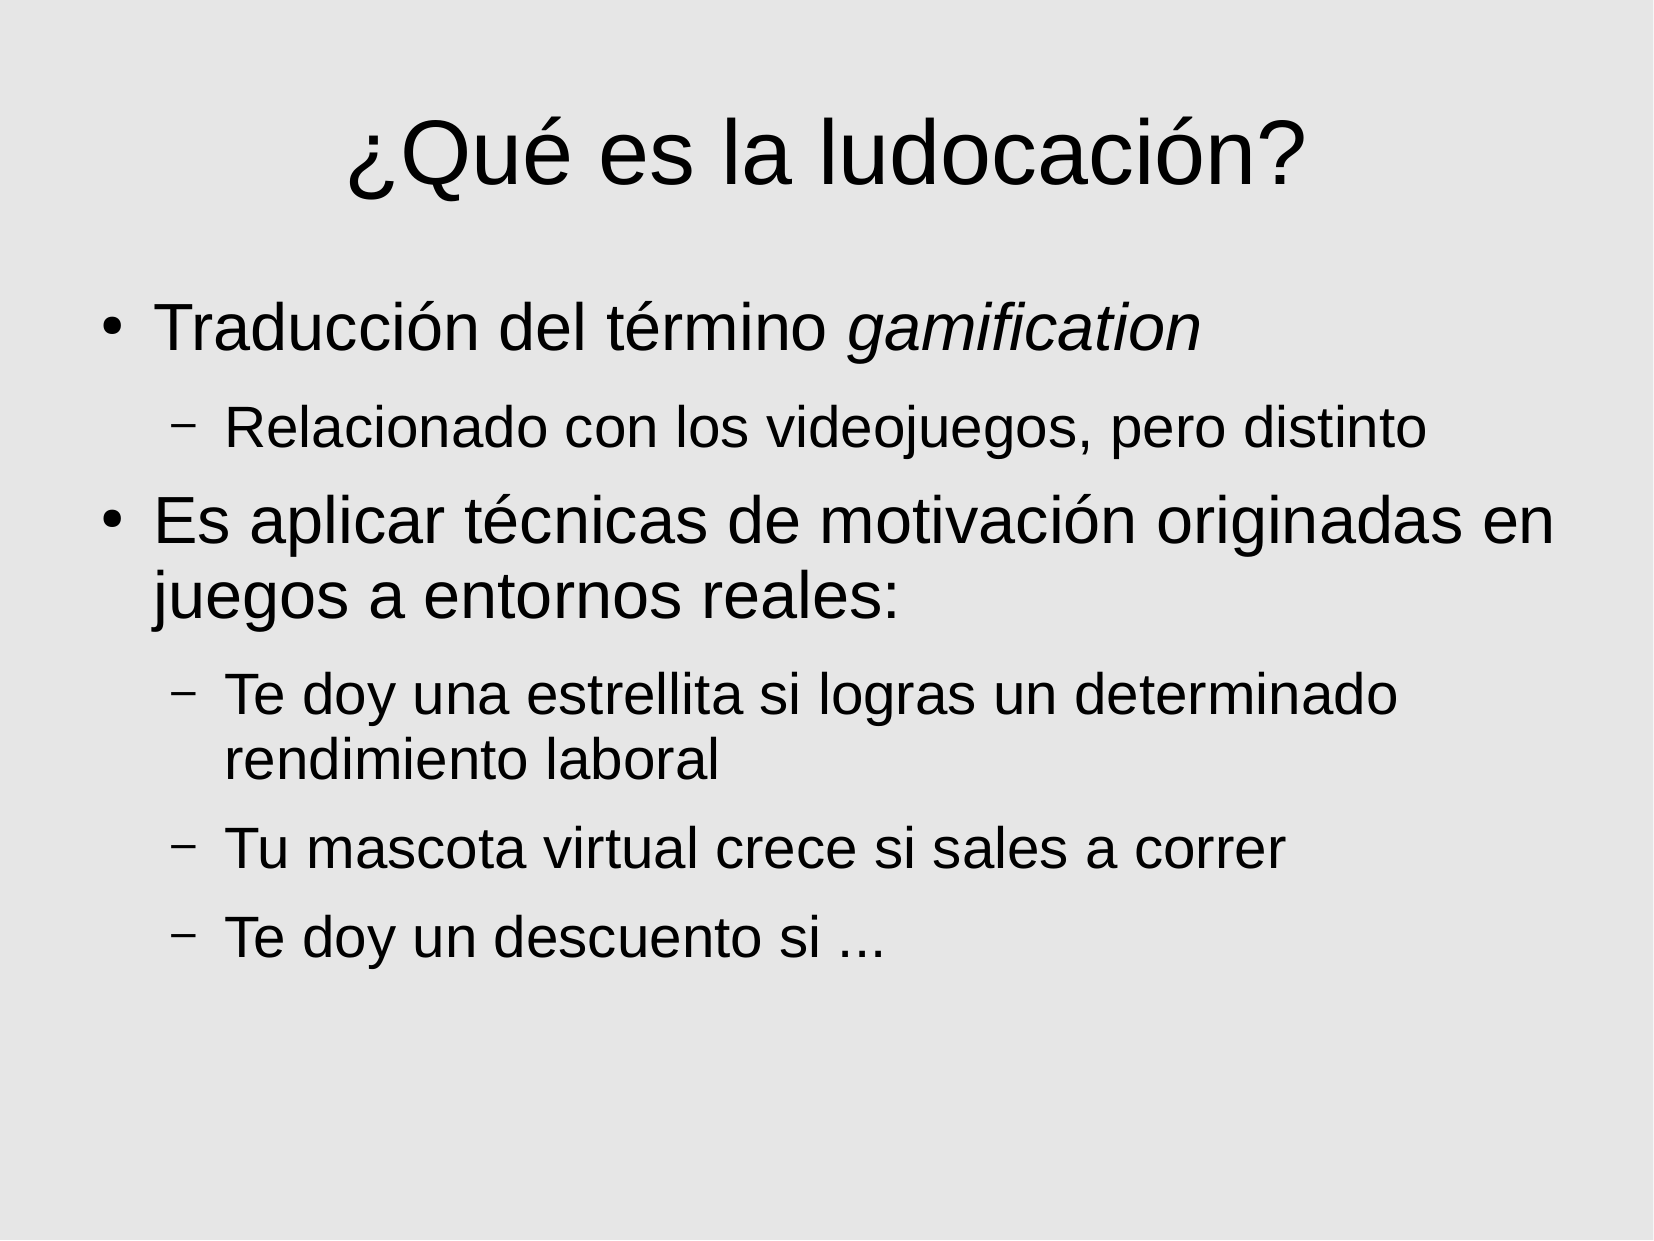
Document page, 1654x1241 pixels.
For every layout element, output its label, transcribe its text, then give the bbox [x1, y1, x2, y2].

list Traducción del término gamification Relacionado con los videojuegos, pero distinto Es aplicar técnicas de motivación originadas en juegos a entornos reales: Te doy una estrellita si logras un determinado rendimiento laboral Tu mascota virtual crece si sales a correr Te doy un descuento si ... [82, 290, 1571, 1010]
title ¿Qué es la ludocación? [82, 49, 1571, 257]
